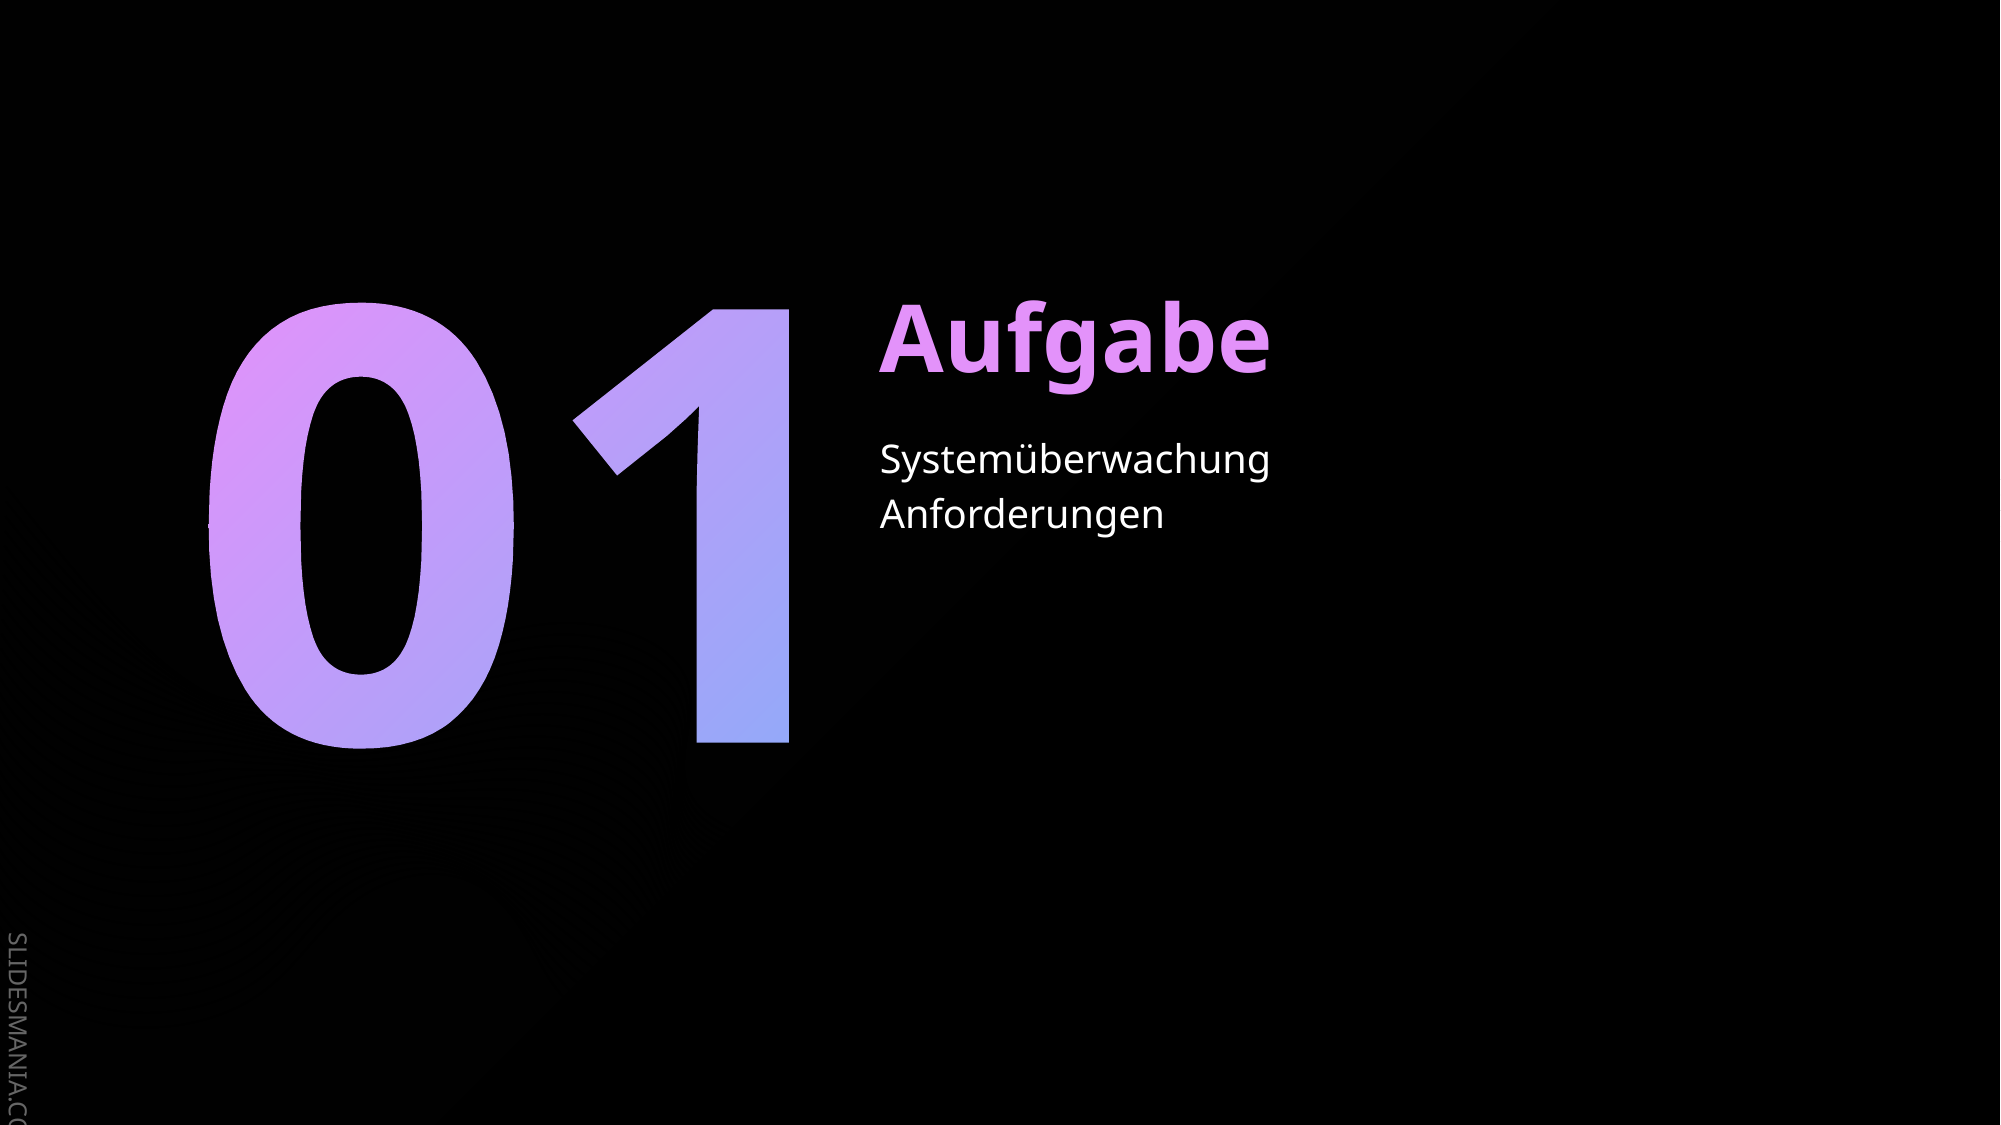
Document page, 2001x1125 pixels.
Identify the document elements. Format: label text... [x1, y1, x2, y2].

list Systemüberwachung Anforderungen [859, 407, 1792, 748]
text_box 01 [572, 309, 789, 743]
text_box 01 [208, 302, 514, 749]
title Aufgabe [859, 259, 1719, 385]
